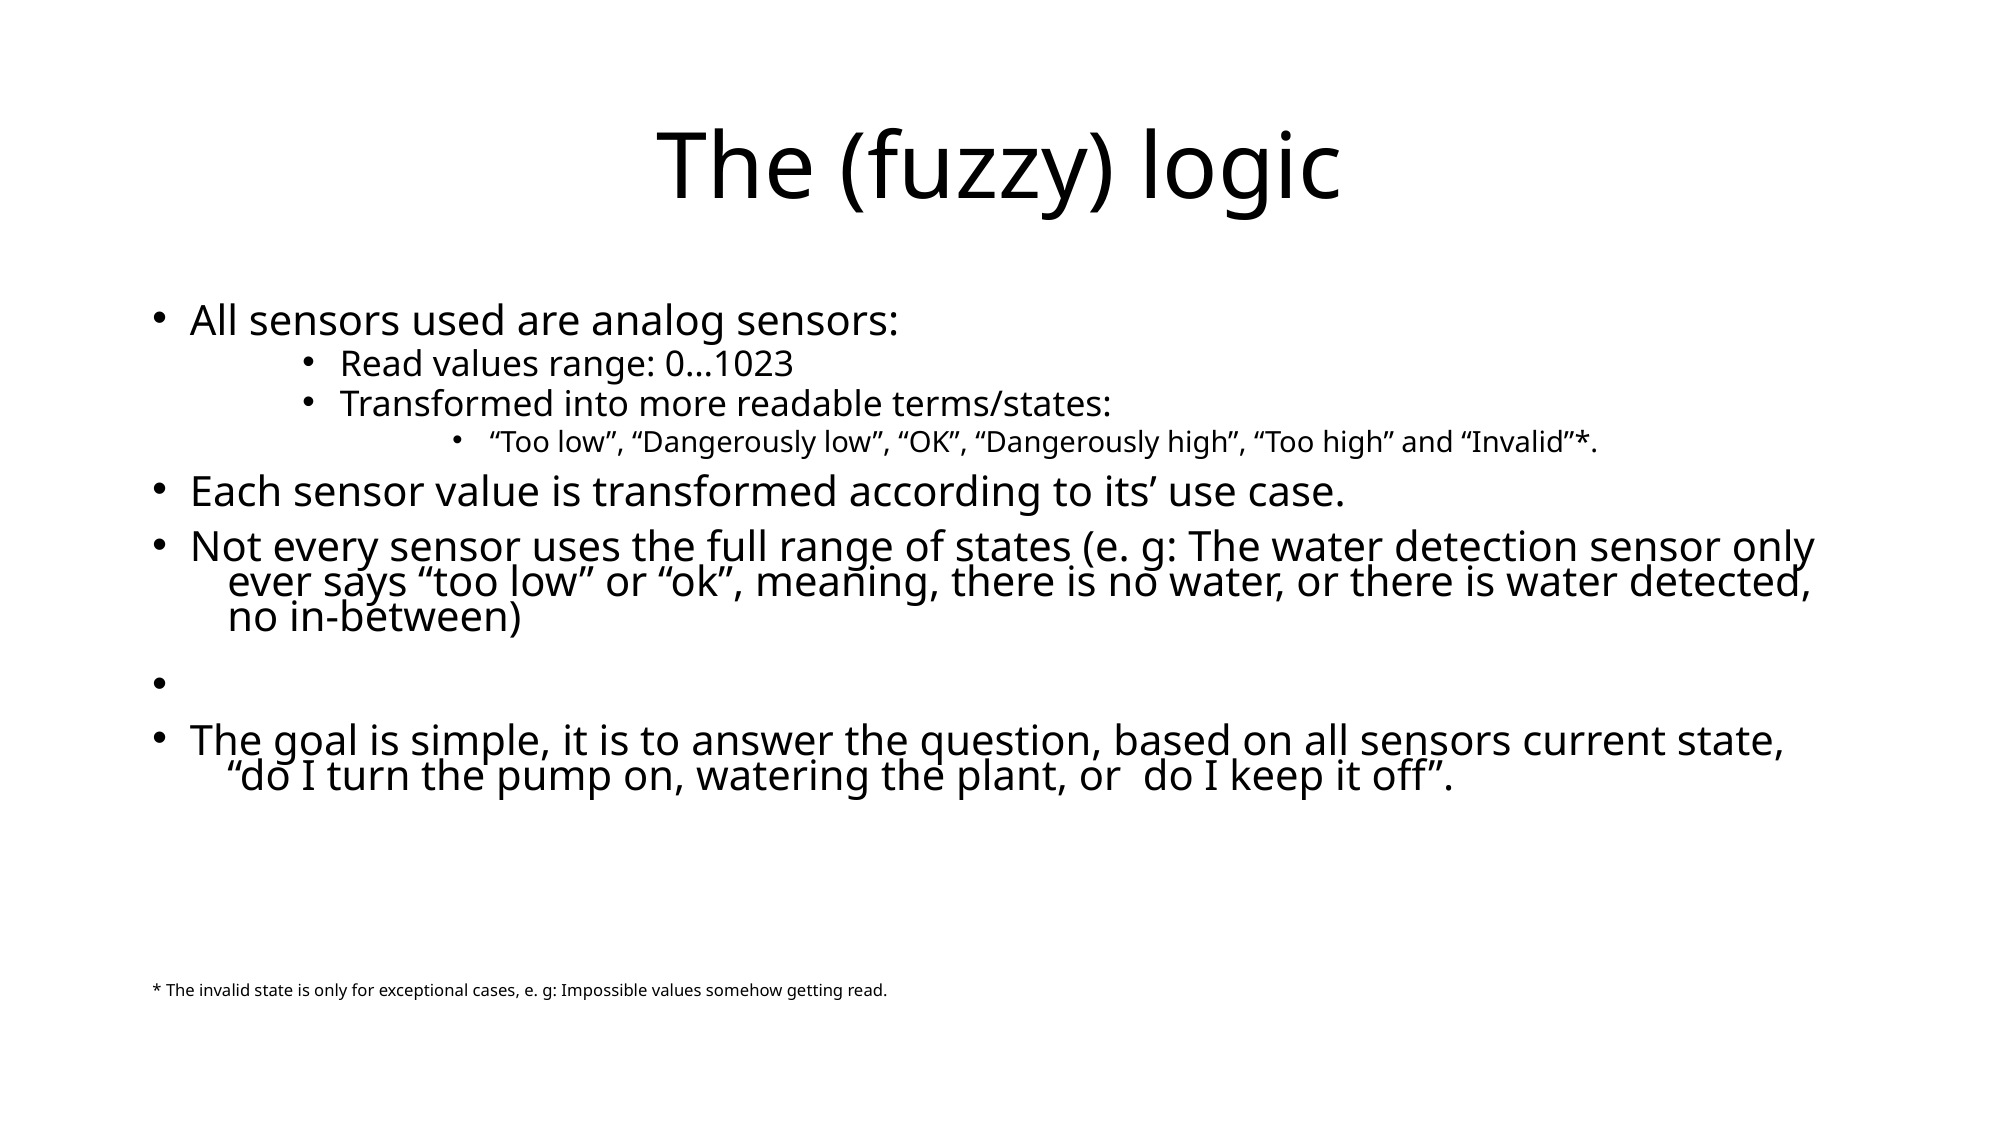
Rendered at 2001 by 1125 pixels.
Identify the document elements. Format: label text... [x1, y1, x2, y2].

list All sensors used are analog sensors: Read values range: 0…1023 Transformed into more readable terms/states: “Too low”, “Dangerously low”, “OK”, “Dangerously high”, “Too high” and “Invalid”*. Each sensor value is transformed according to its’ use case. Not every sensor uses the full range of states (e. g: The water detection sensor only ever says “too low” or “ok”, meaning, there is no water, or there is water detected, no in-between) The goal is simple, it is to answer the question, based on all sensors current state, “do I turn the pump on, watering the plant, or do I keep it off”. * The invalid state is only for exceptional cases, e. g: Impossible values somehow getting read. [137, 299, 1863, 1014]
title The (fuzzy) logic [137, 59, 1863, 278]
